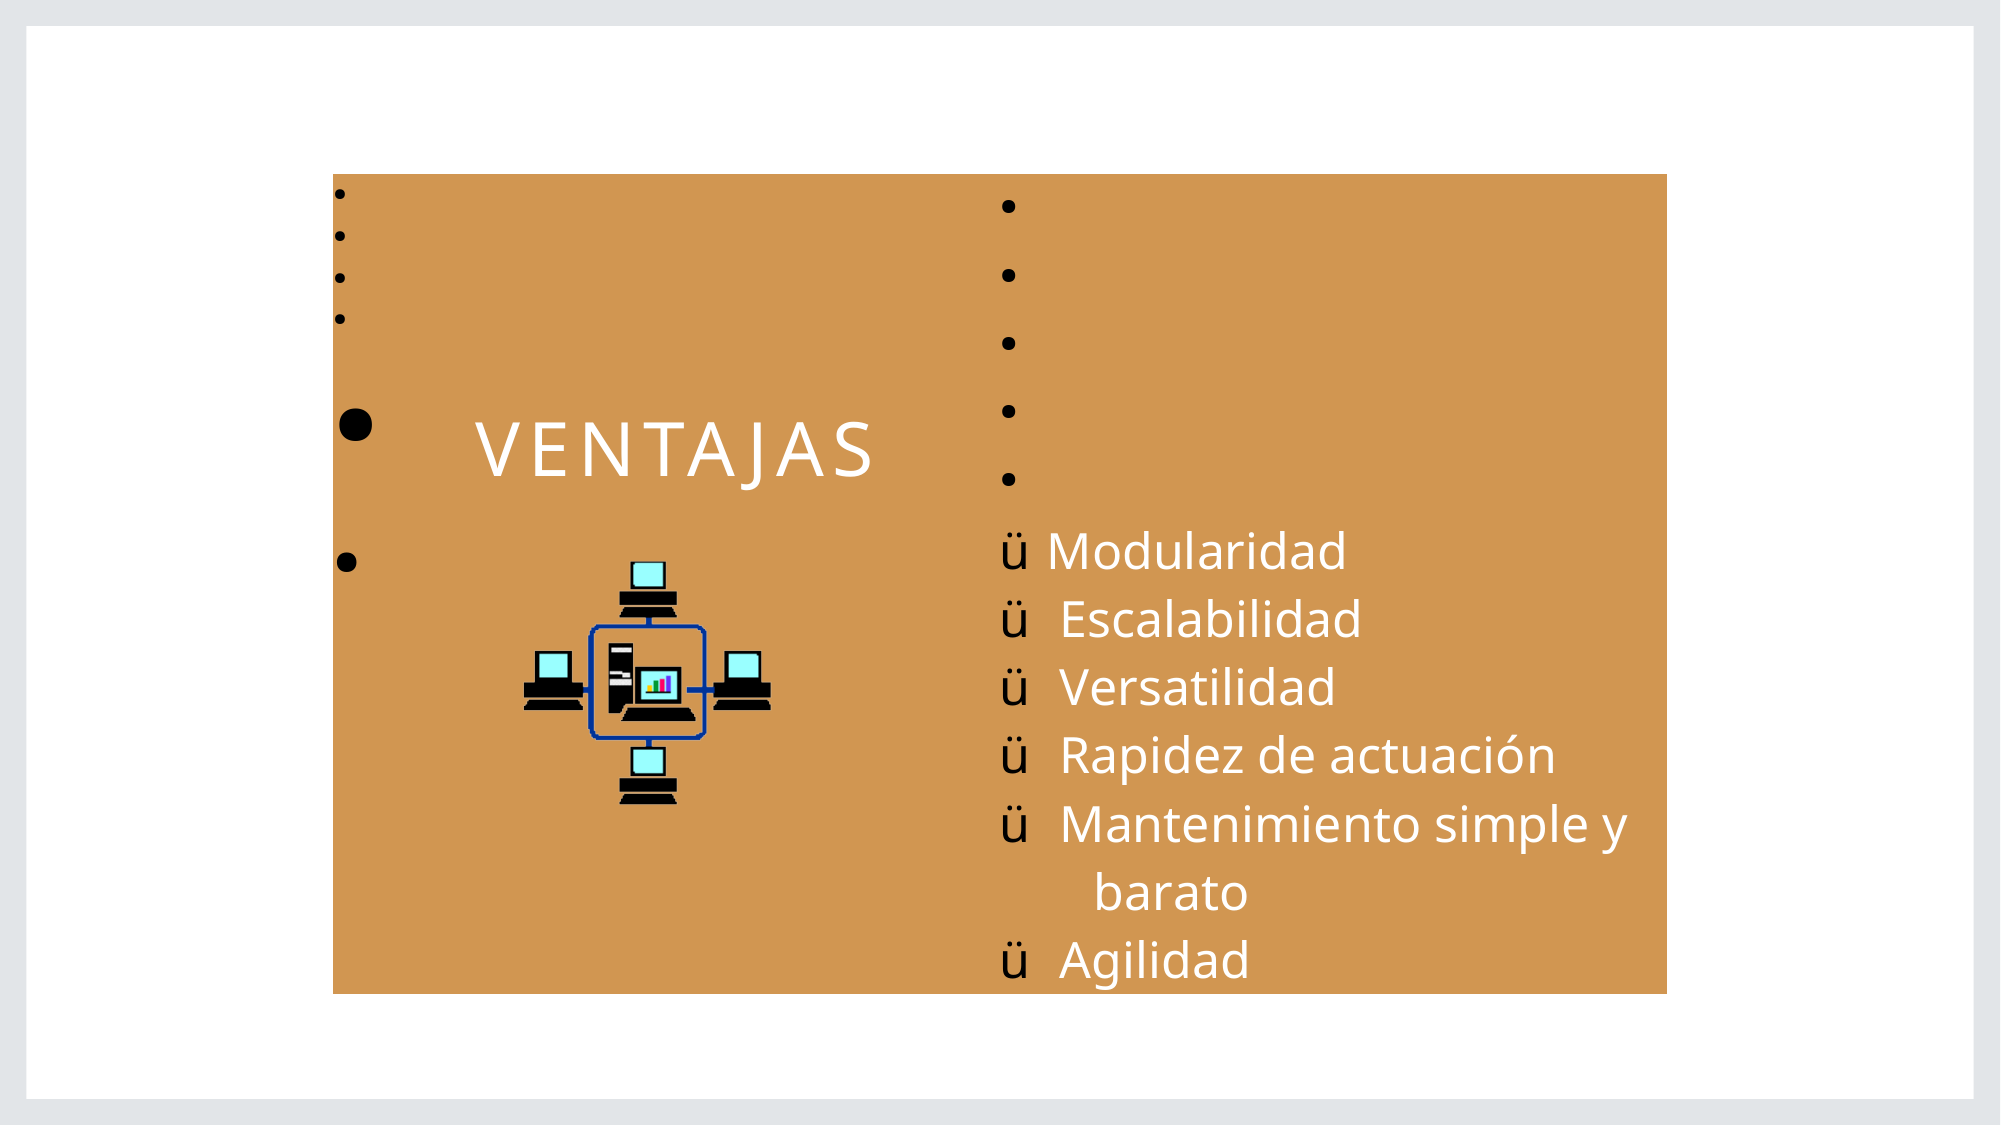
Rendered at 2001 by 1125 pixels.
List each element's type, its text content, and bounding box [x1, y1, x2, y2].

table_header Modularidad Escalabilidad Versatilidad Rapidez de actuación Mantenimiento simple y barato Agilidad [1000, 174, 1667, 994]
table_header Ventajas [333, 174, 1000, 994]
picture [488, 516, 801, 830]
